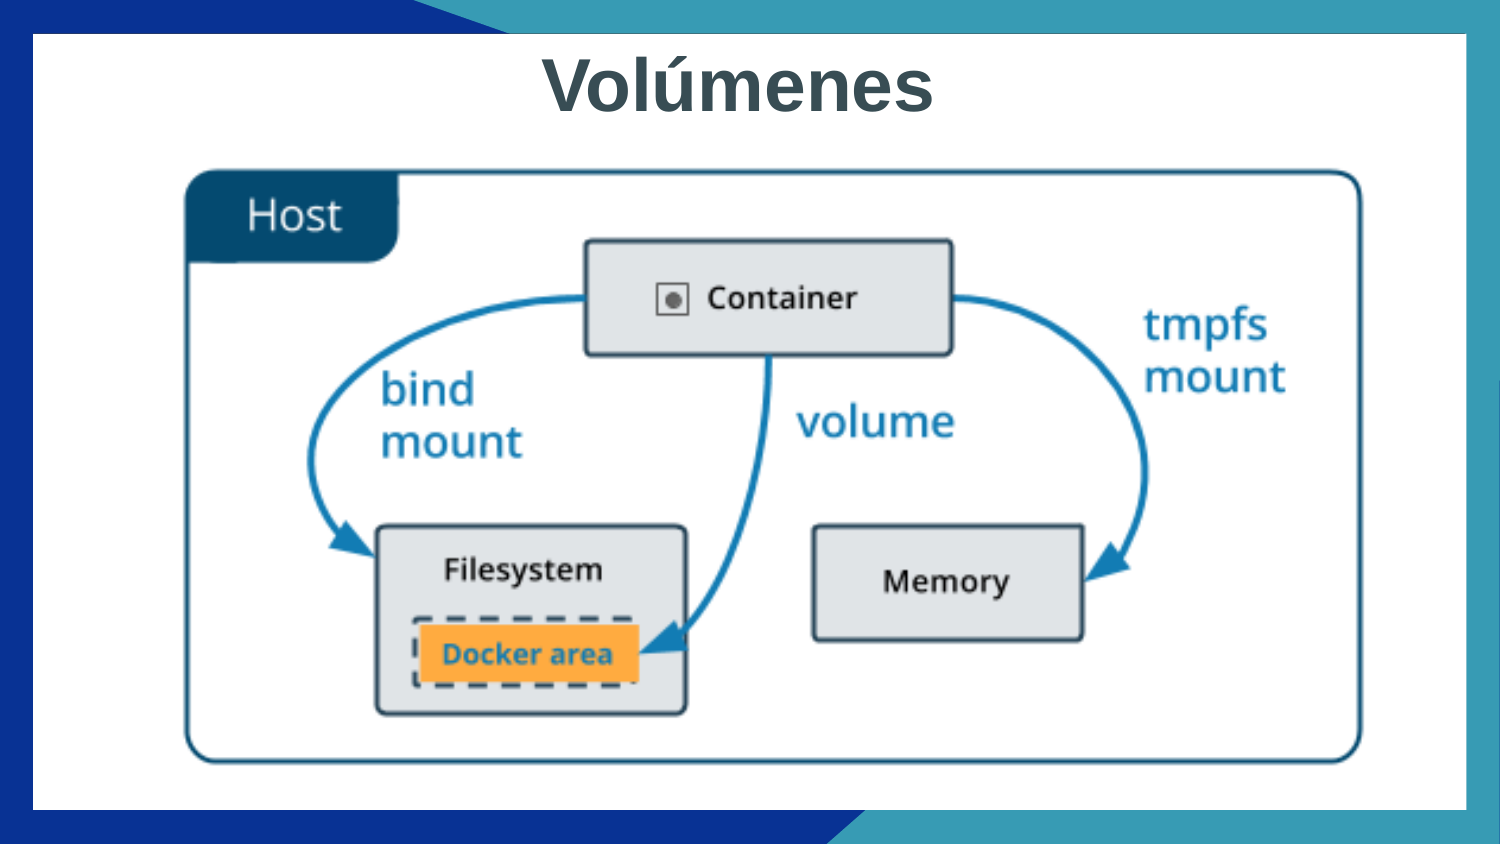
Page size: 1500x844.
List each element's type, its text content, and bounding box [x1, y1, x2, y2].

picture [177, 162, 1369, 768]
text_box Volúmenes [29, 36, 1447, 220]
